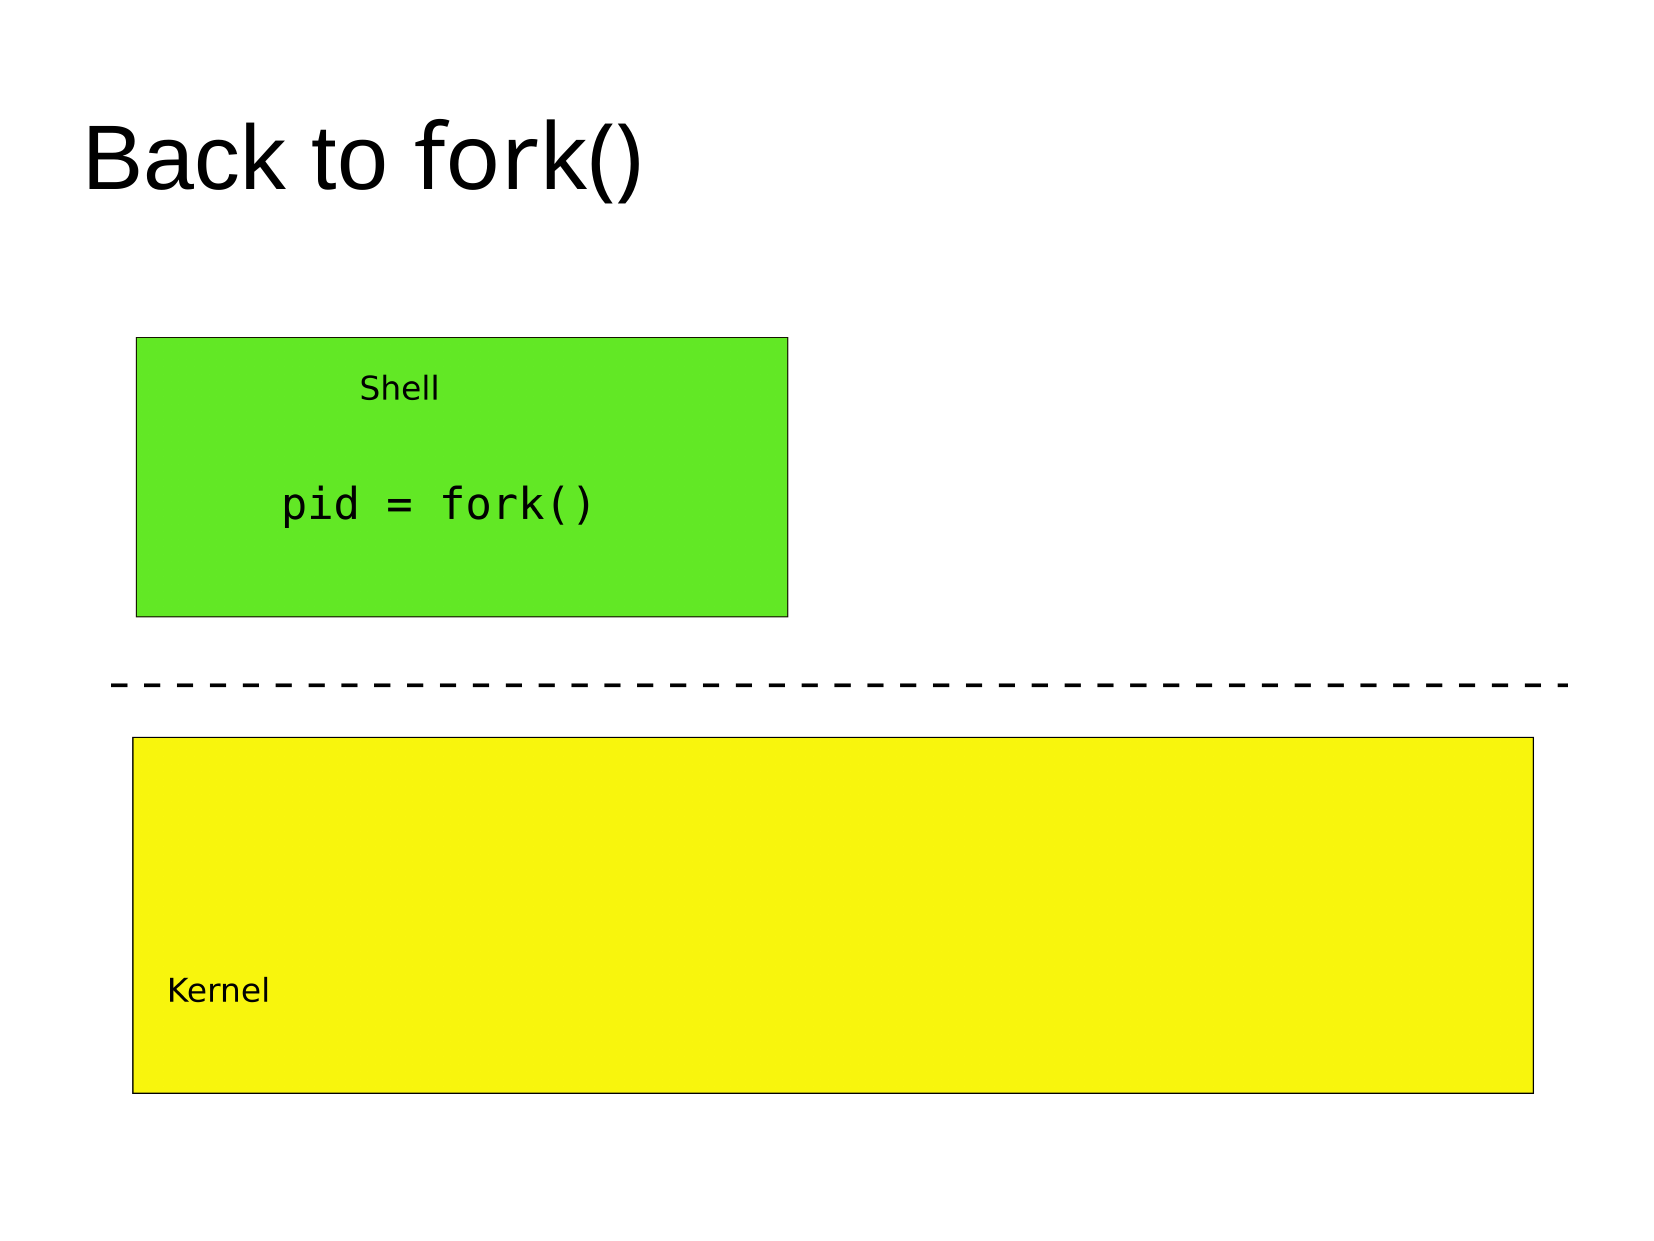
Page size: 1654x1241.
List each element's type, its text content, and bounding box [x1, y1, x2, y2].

picture [111, 337, 1568, 1094]
title Back to fork() [82, 49, 825, 257]
